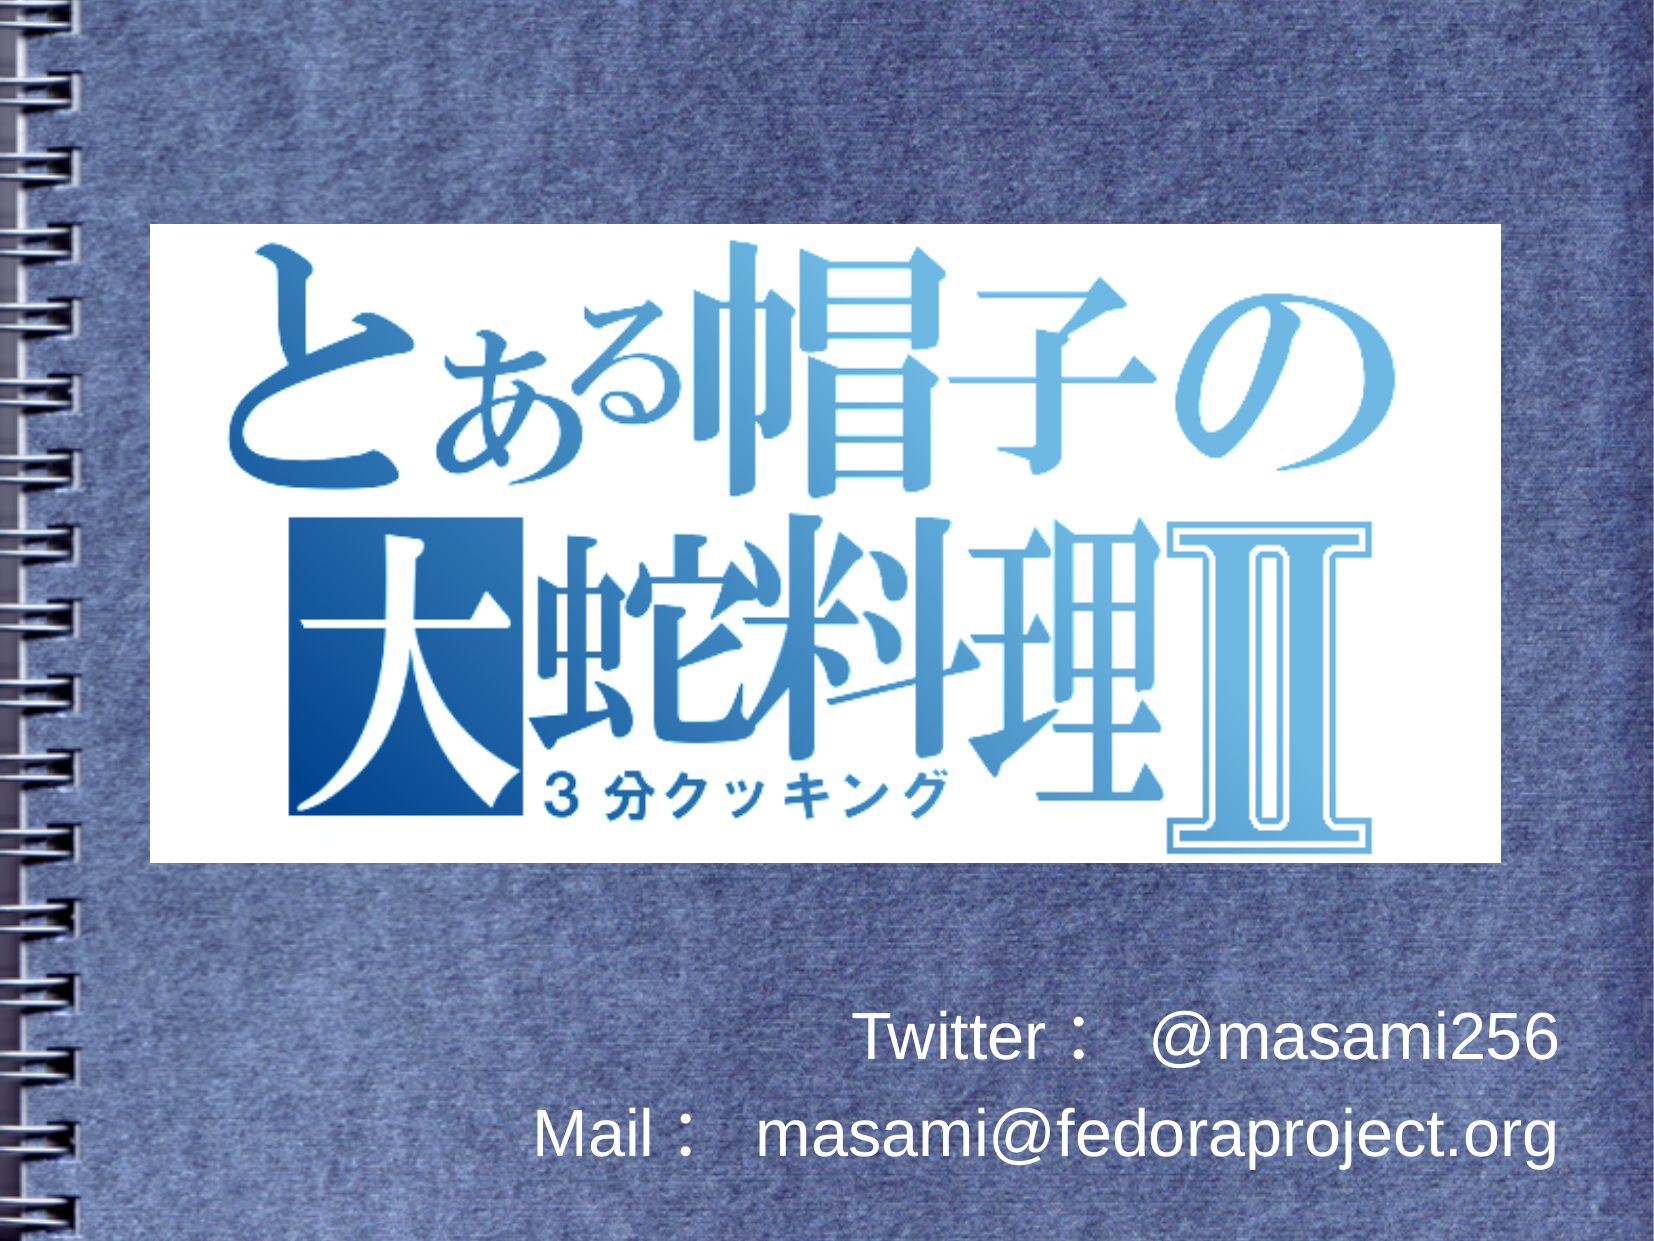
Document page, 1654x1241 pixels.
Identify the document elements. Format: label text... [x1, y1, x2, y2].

picture [0, 0, 1654, 1241]
subtitle [82, 49, 1571, 1109]
text_box Twitter：@masami256 Mail：masami@fedoraproject.org [450, 975, 1576, 1170]
